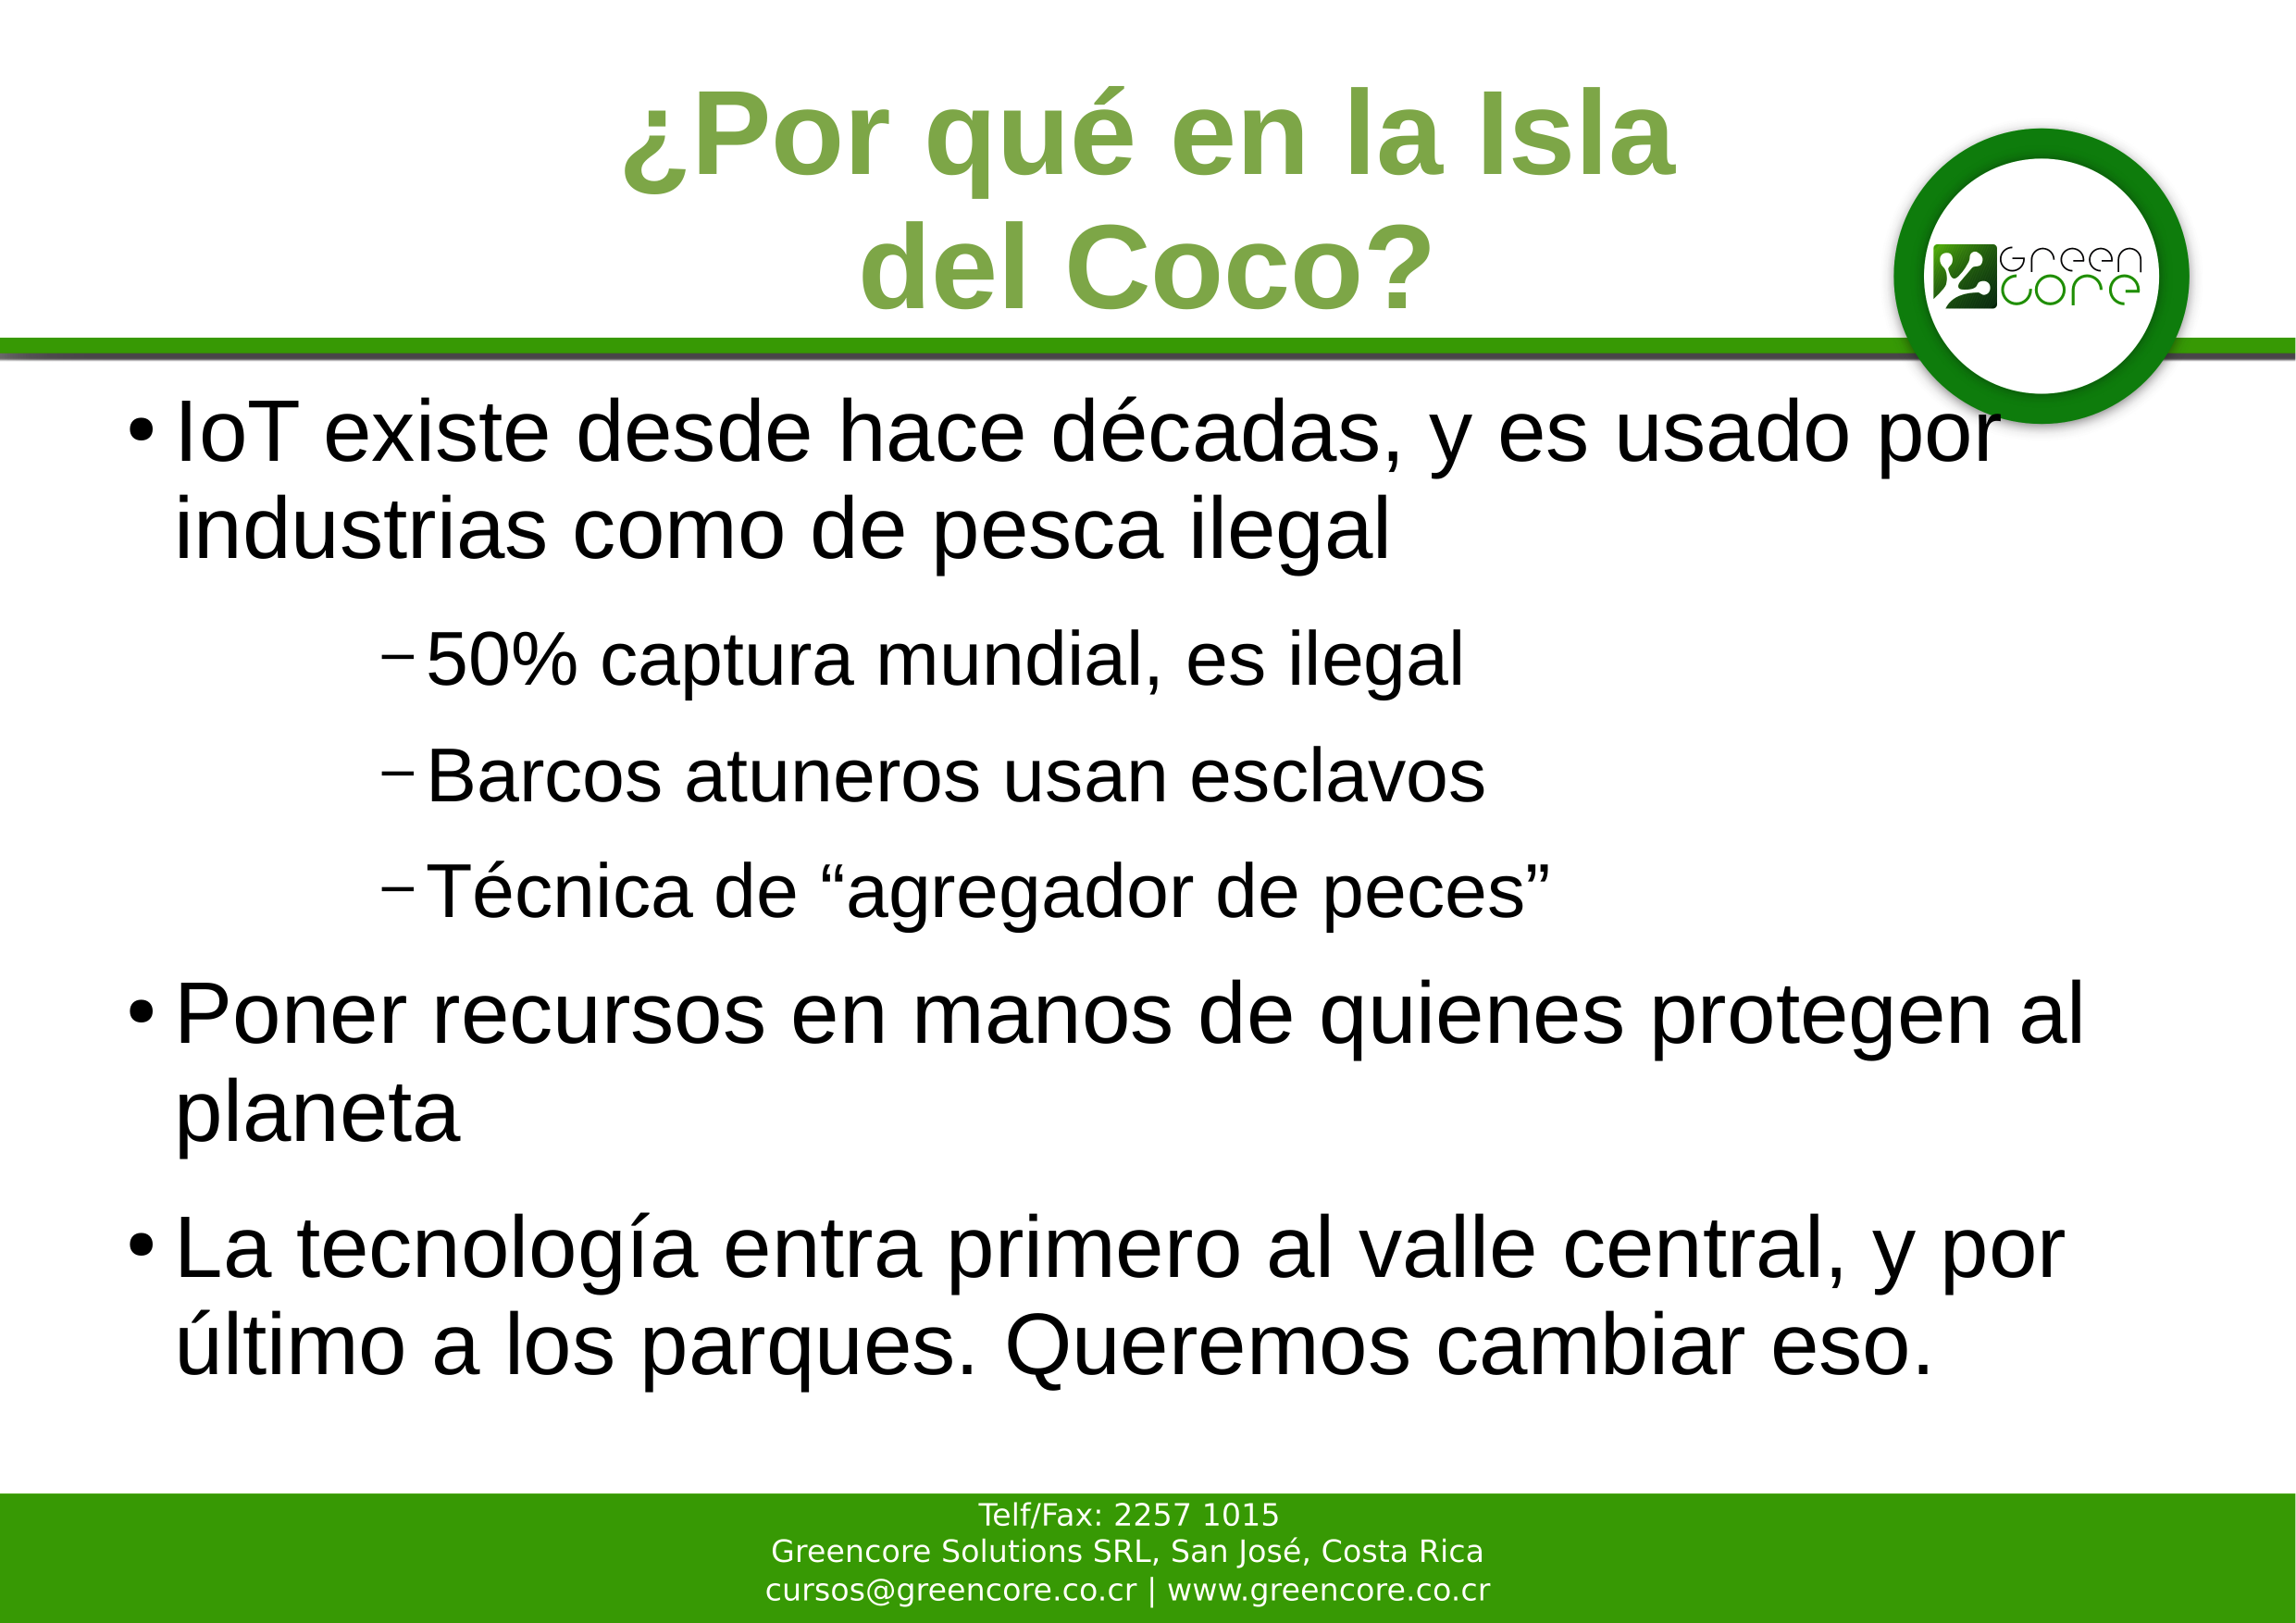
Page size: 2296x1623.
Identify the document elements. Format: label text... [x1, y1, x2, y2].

title ¿Por qué en la Isla del Coco? [115, 64, 2181, 336]
picture [0, 0, 2296, 1623]
list IoT existe desde hace décadas, y es usado por industrias como de pesca ilegal 50% captura mundial, es ilegal Barcos atuneros usan esclavos Técnica de “agregador de peces” Poner recursos en manos de quienes protegen al planeta La tecnología entra primero al valle central, y por último a los parques. Queremos cambiar eso. [109, 382, 2176, 1492]
